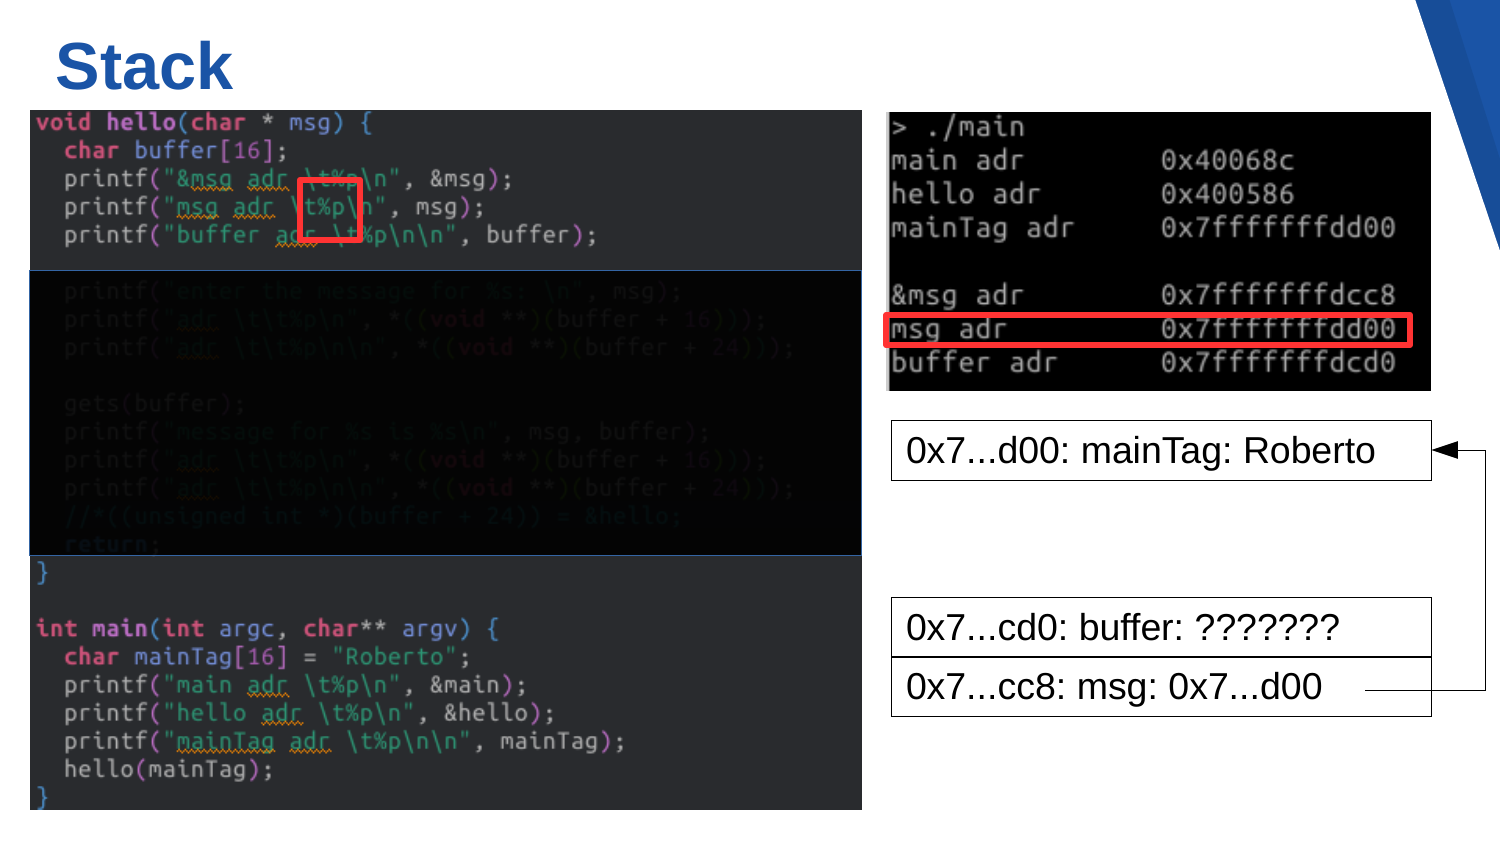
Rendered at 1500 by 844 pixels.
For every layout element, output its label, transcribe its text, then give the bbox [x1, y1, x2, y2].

text_box 0x7...cc8: msg: 0x7...d00 [891, 656, 1432, 717]
picture [886, 112, 1431, 392]
title Stack [40, 50, 1306, 118]
text_box 0x7...cd0: buffer: ??????? [891, 597, 1432, 656]
picture [30, 110, 862, 270]
text_box [29, 270, 862, 556]
text_box 0x7...d00: mainTag: Roberto [891, 420, 1432, 481]
picture [30, 556, 862, 811]
picture [889, 318, 1407, 342]
